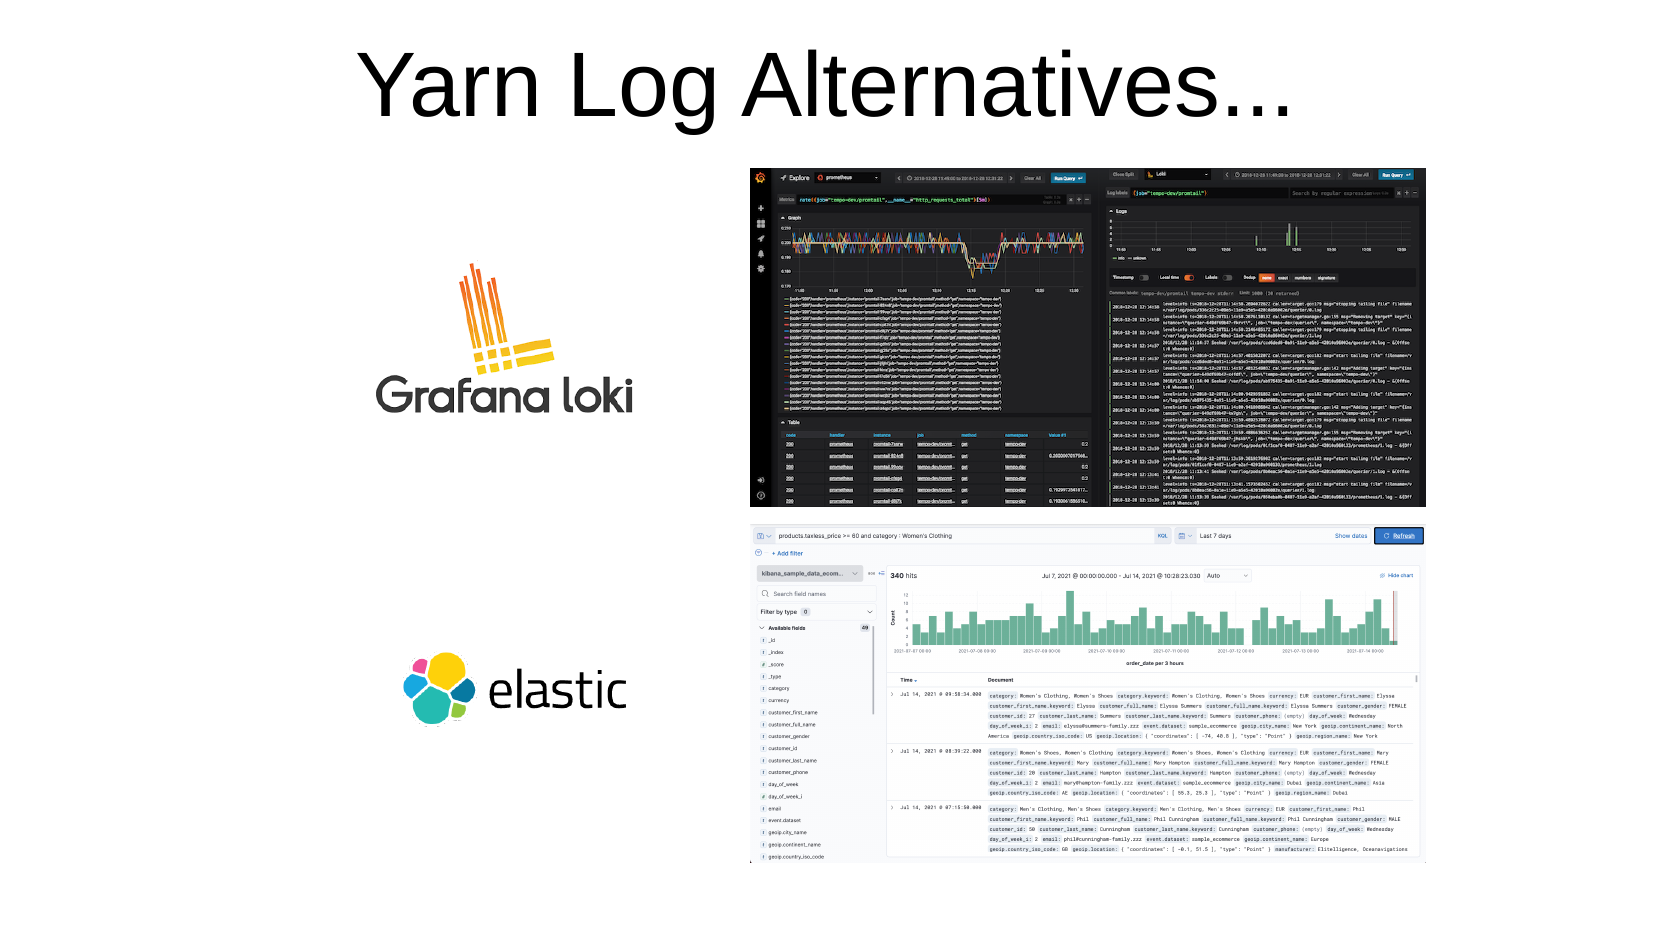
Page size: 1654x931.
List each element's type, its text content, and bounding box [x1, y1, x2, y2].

picture [750, 168, 1426, 507]
picture [400, 649, 626, 727]
picture [375, 260, 633, 413]
picture [750, 524, 1426, 863]
title Yarn Log Alternatives... [82, 7, 1571, 163]
